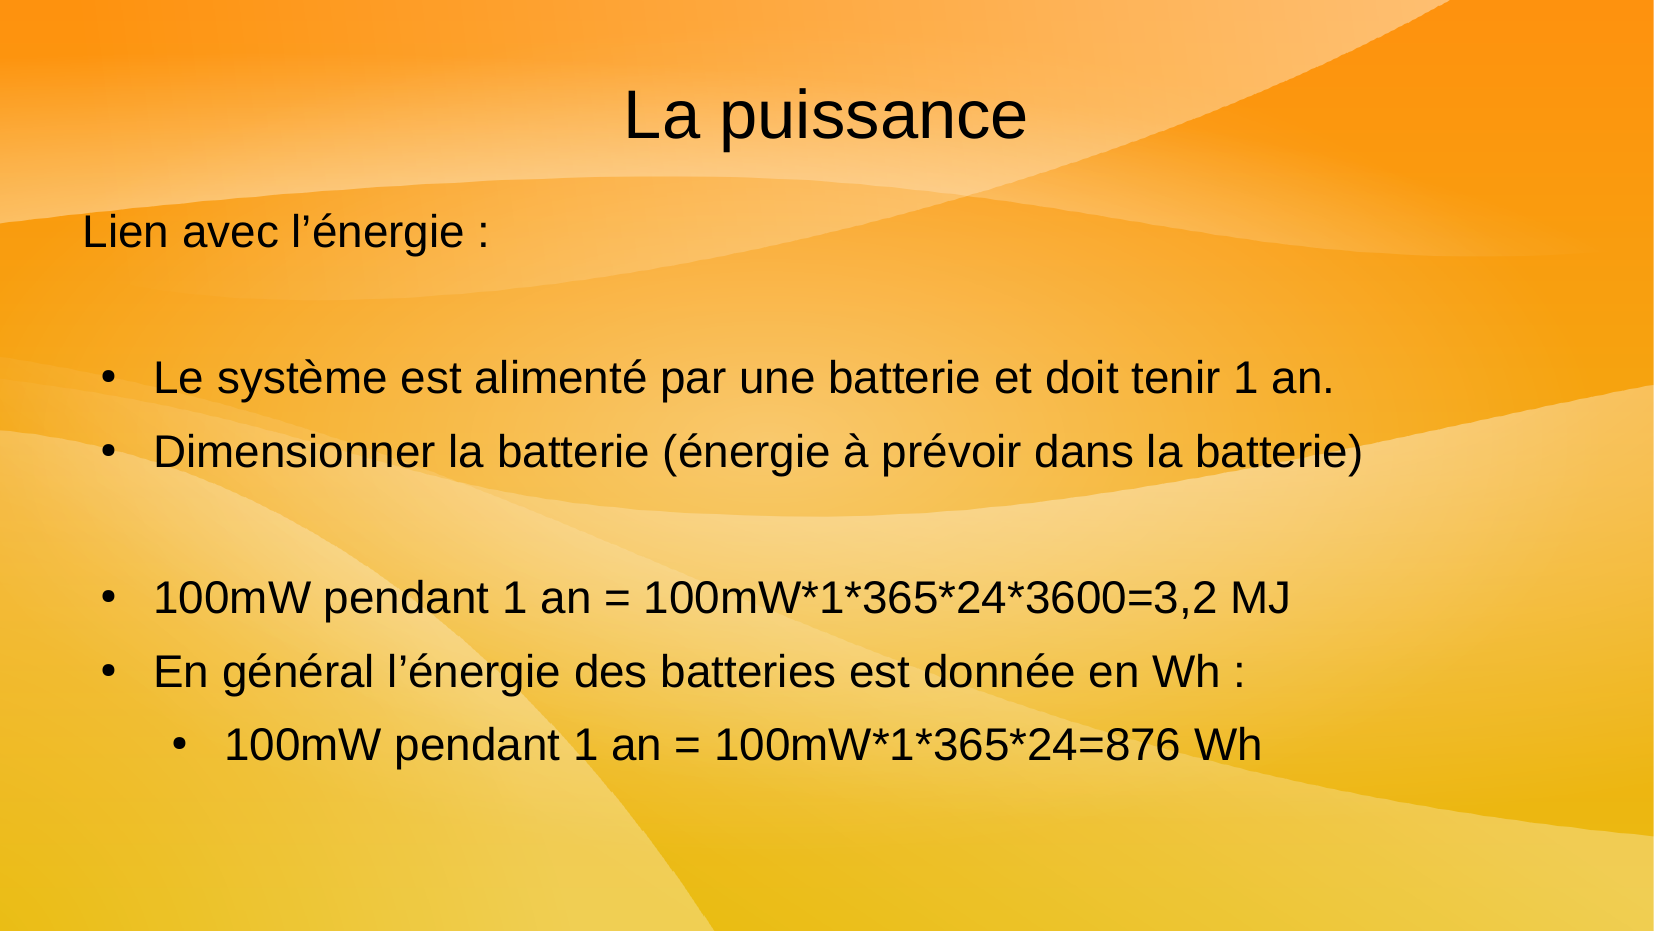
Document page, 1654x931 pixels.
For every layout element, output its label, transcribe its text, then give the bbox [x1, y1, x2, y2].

picture [0, 0, 1654, 931]
list Lien avec l’énergie : Le système est alimenté par une batterie et doit tenir 1 an. Dimensionner la batterie (énergie à prévoir dans la batterie) 100mW pendant 1 an = 100mW*1*365*24*3600=3,2 MJ En général l’énergie des batteries est donnée en Wh : 100mW pendant 1 an = 100mW*1*365*24=876 Wh [82, 205, 1571, 904]
title La puissance [82, 37, 1571, 193]
